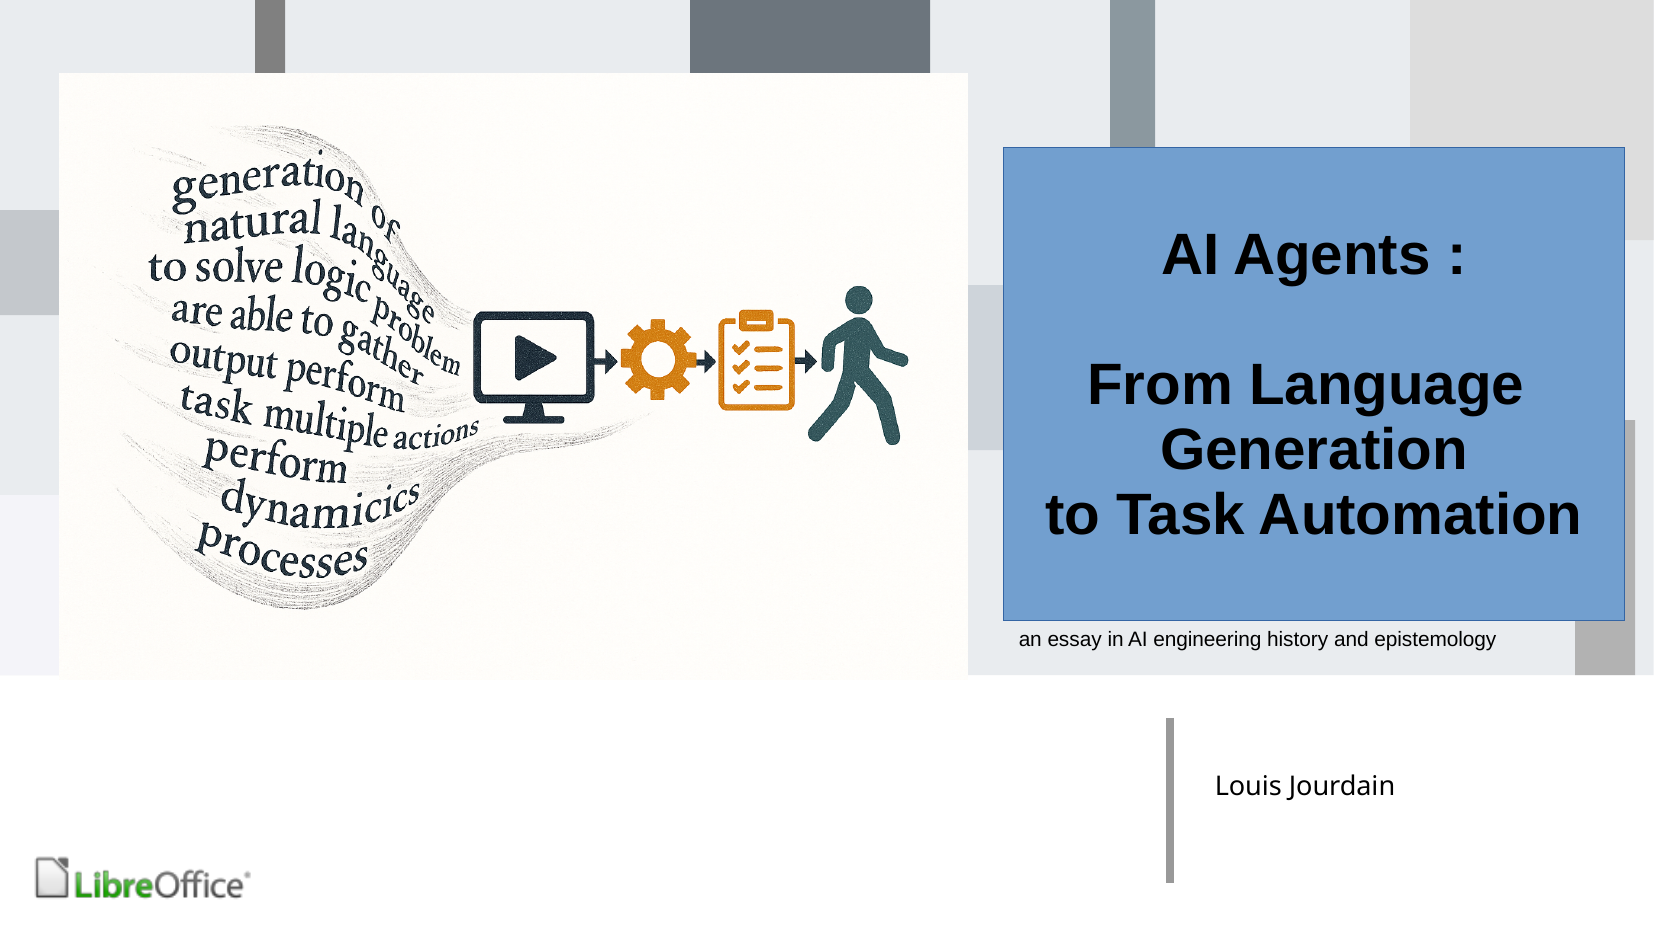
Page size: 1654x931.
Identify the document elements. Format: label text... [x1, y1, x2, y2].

text_box an essay in AI engineering history and epistemology [1003, 620, 1512, 659]
picture [59, 73, 968, 680]
text_box Louis Jourdain [1200, 759, 1591, 841]
picture [30, 852, 256, 903]
text_box AI Agents : From Language Generation to Task Automation [1003, 147, 1625, 621]
